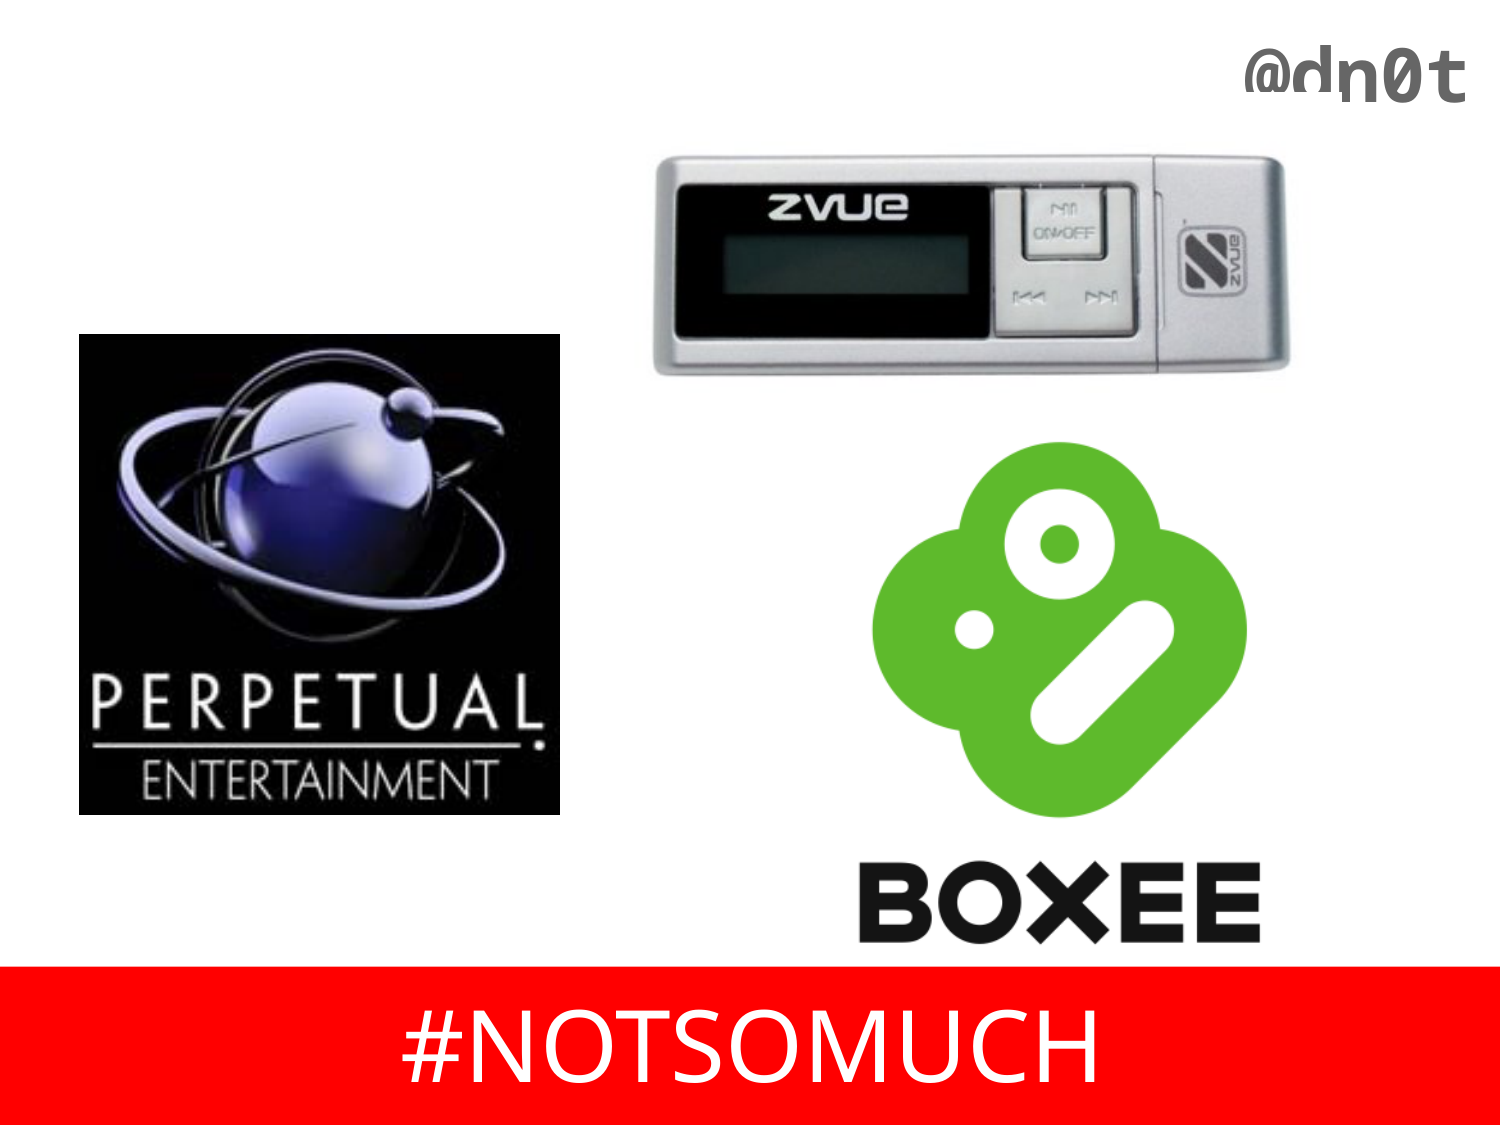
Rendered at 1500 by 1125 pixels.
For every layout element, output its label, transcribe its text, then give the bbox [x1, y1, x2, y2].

picture [79, 334, 560, 815]
picture [610, 92, 1342, 948]
list #NOTSOMUCH [28, 974, 1478, 1111]
